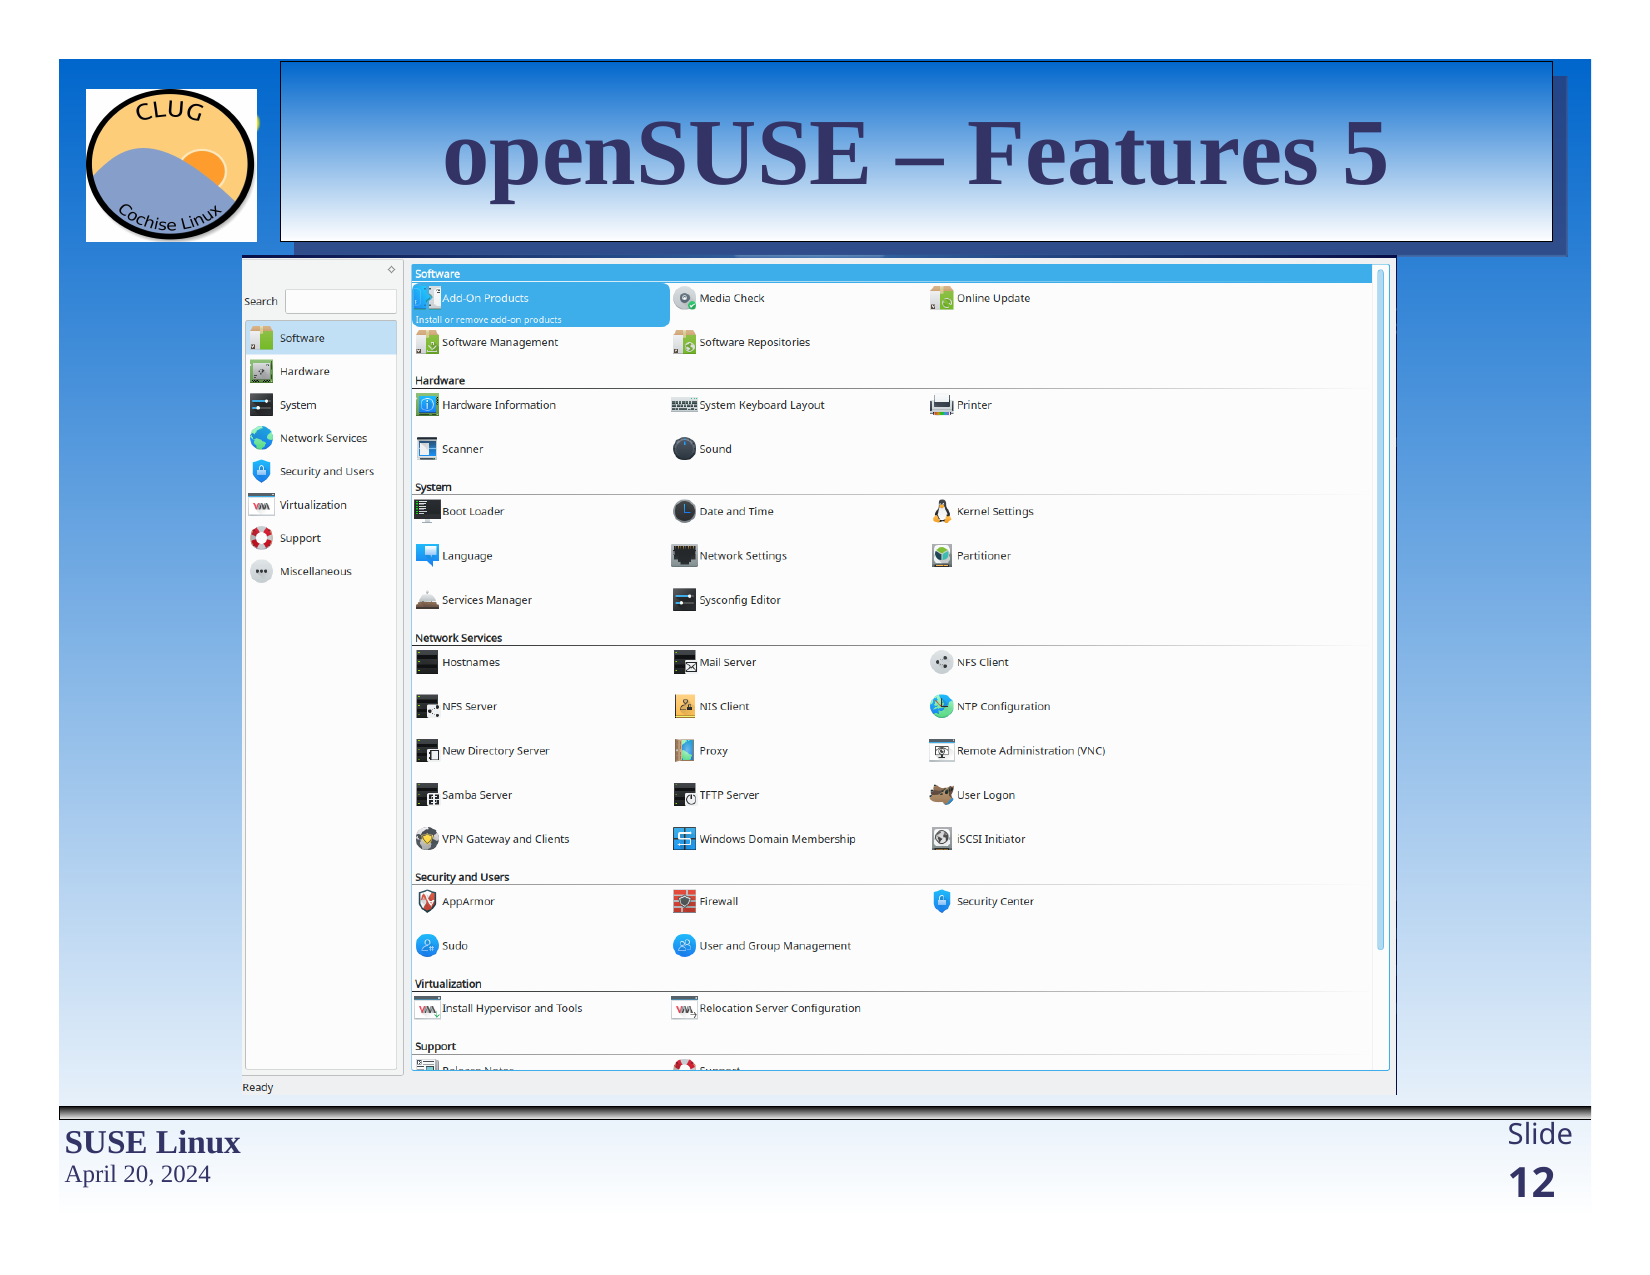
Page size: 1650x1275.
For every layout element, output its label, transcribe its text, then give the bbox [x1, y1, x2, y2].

title openSUSE – Features 5 [280, 62, 1553, 243]
picture [86, 89, 280, 242]
picture [242, 255, 1397, 1095]
